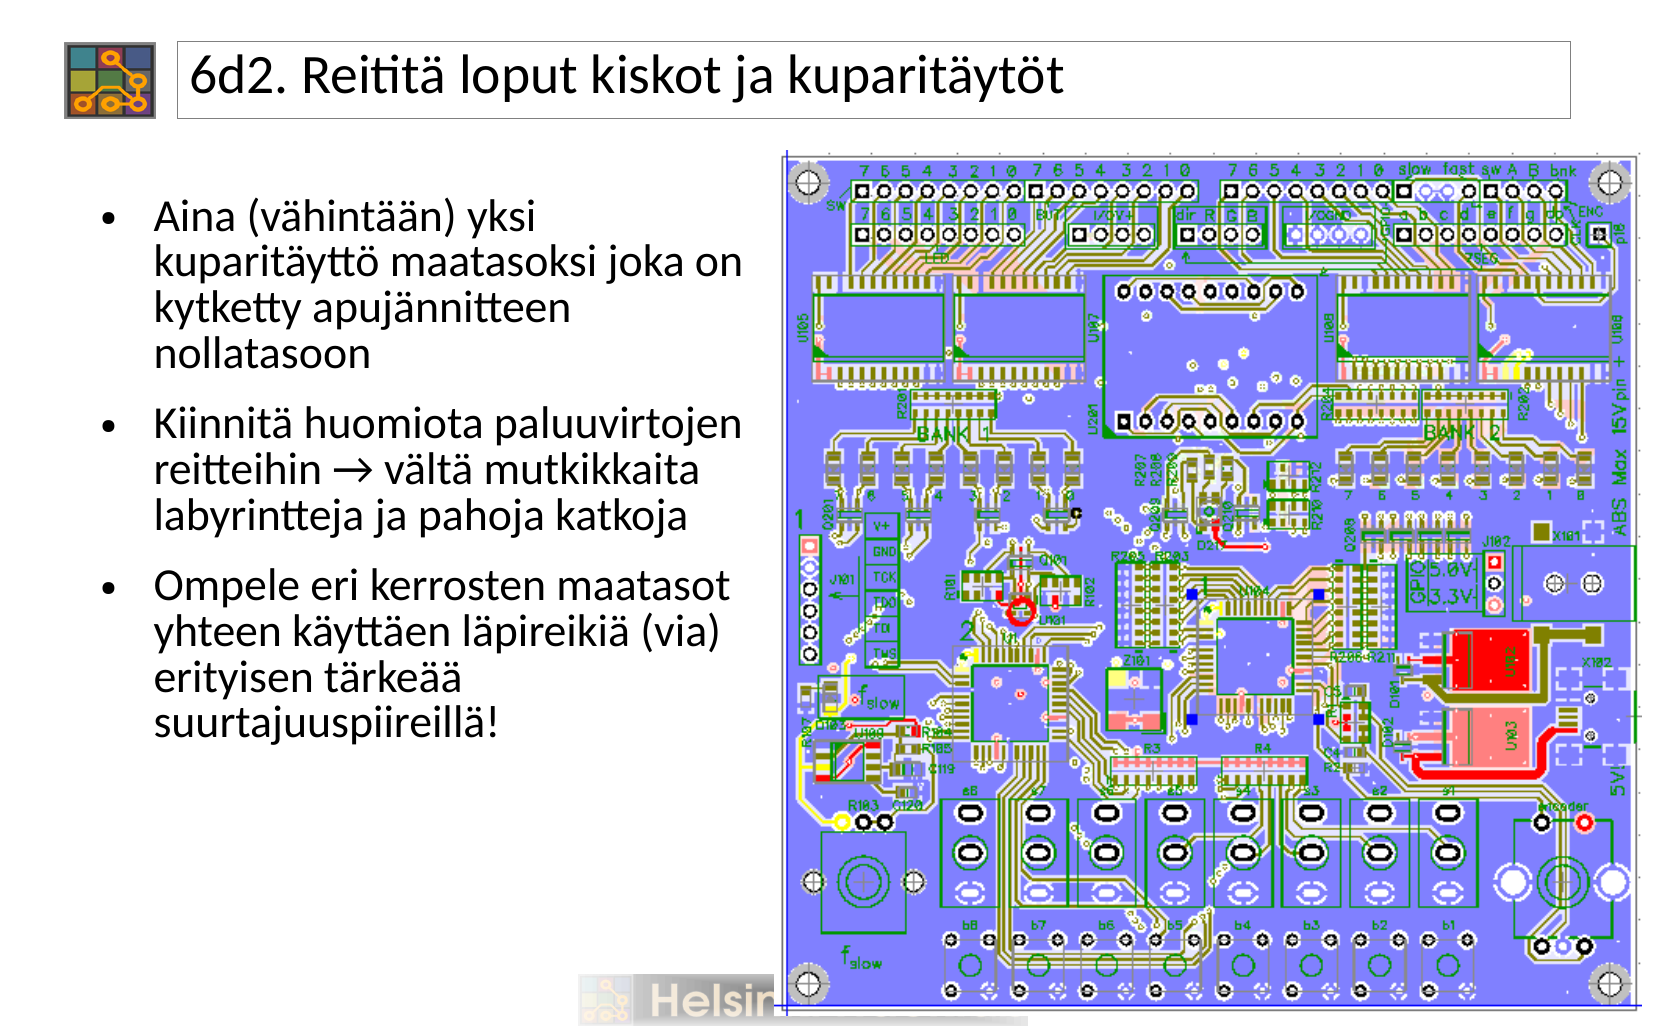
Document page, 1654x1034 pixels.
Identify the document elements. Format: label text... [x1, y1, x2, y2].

picture [774, 150, 1642, 1016]
title 6d2. Reititä loput kiskot ja kuparitäytöt [177, 41, 1571, 119]
list Aina (vähintään) yksi kuparitäyttö maatasoksi joka on kytketty apujännitteen nollatasoon Kiinnitä huomiota paluuvirtojen reitteihin → vältä mutkikkaita labyrintteja ja pahoja katkoja Ompele eri kerrosten maatasot yhteen käyttäen läpireikiä (via) erityisen tärkeää suurtajuuspiireillä! [82, 196, 756, 945]
picture [64, 42, 156, 119]
